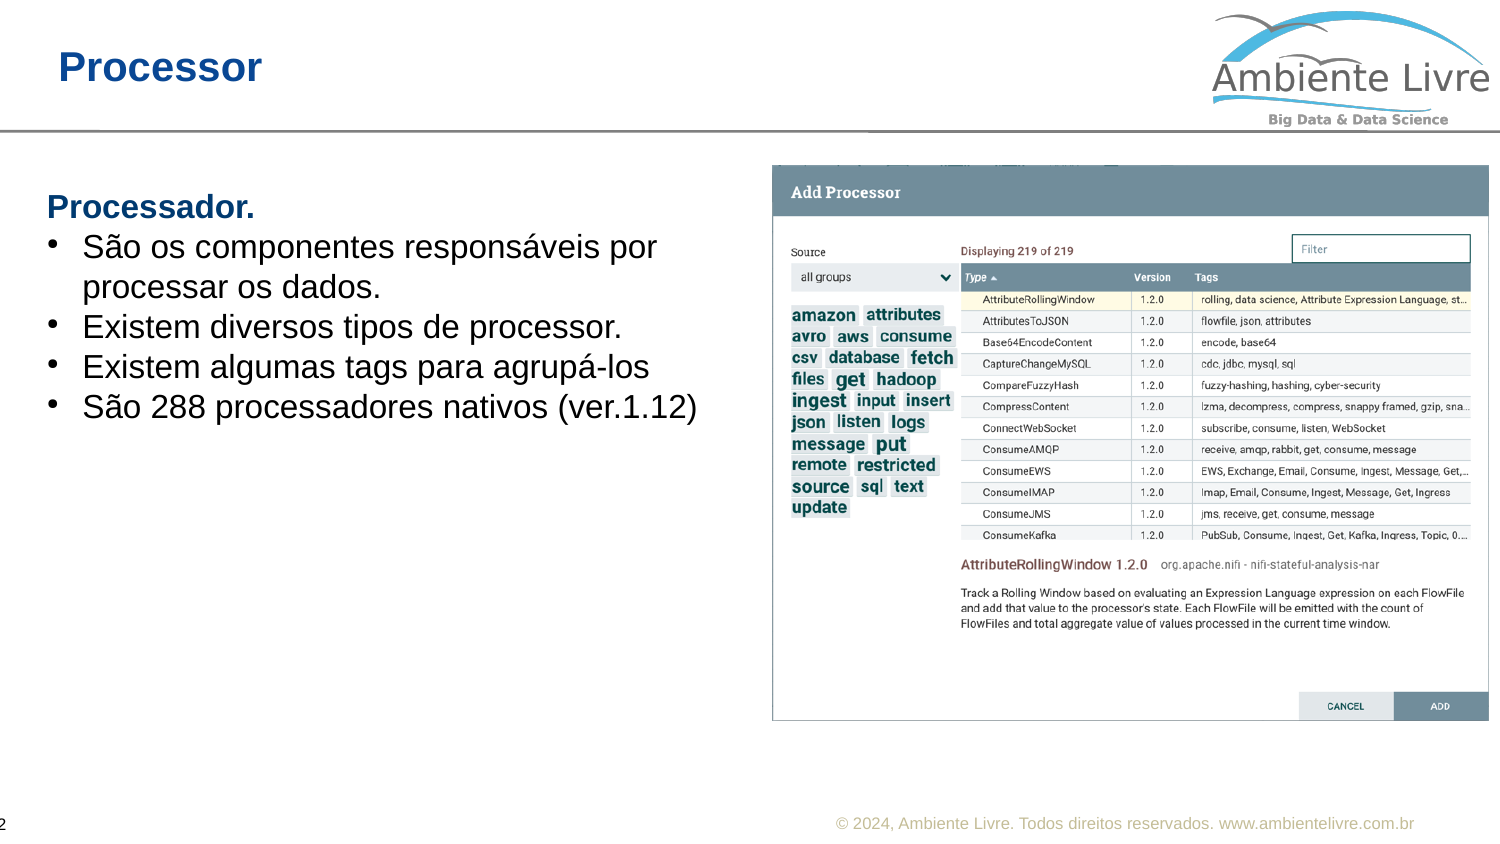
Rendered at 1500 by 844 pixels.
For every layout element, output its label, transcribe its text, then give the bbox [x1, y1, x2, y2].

text_box Processador. São os componentes responsáveis por processar os dados. Existem diversos tipos de processor. Existem algumas tags para agrupá-los São 288 processadores nativos (ver.1.12) [32, 178, 745, 433]
title Processor [43, 8, 1127, 129]
picture [187, 165, 1489, 721]
picture [1212, 11, 1489, 127]
